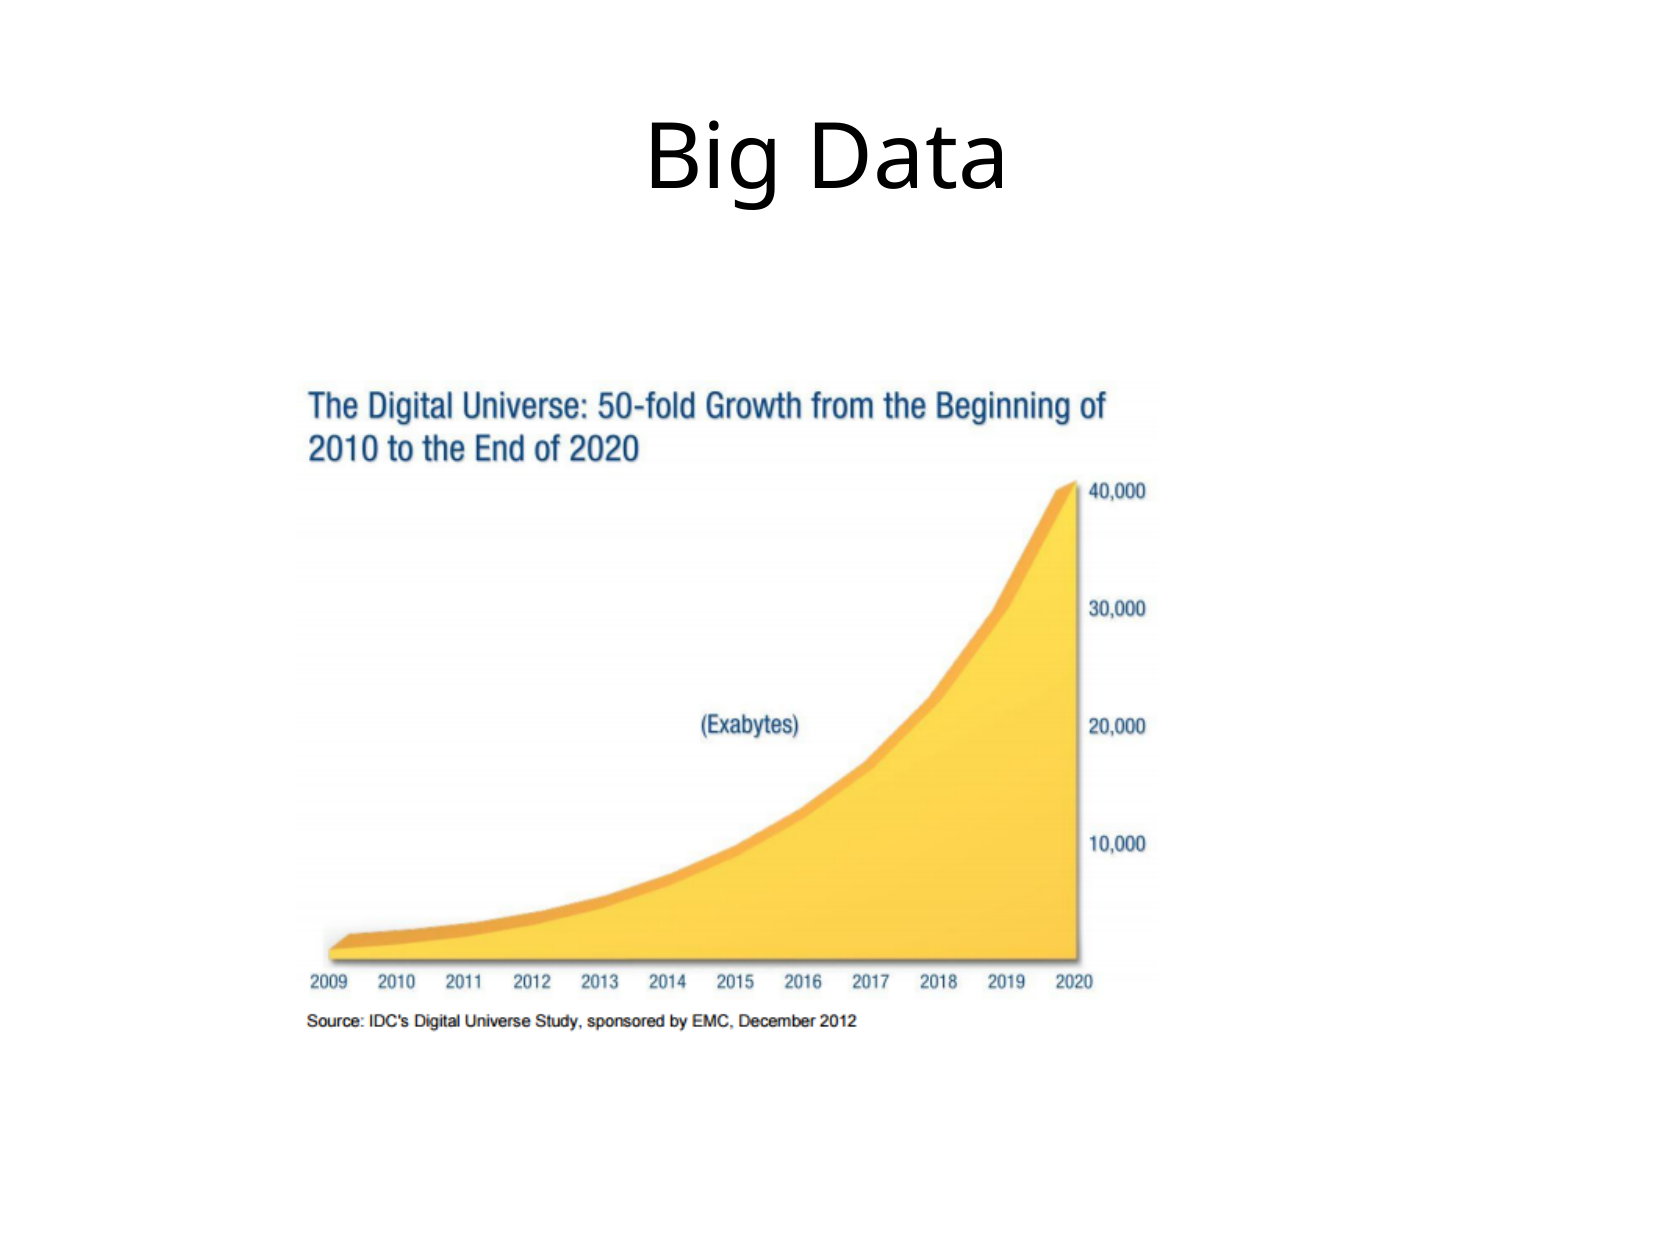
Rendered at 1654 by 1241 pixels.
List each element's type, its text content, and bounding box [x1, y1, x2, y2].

picture [283, 376, 1173, 1052]
title Big Data [82, 49, 1571, 257]
